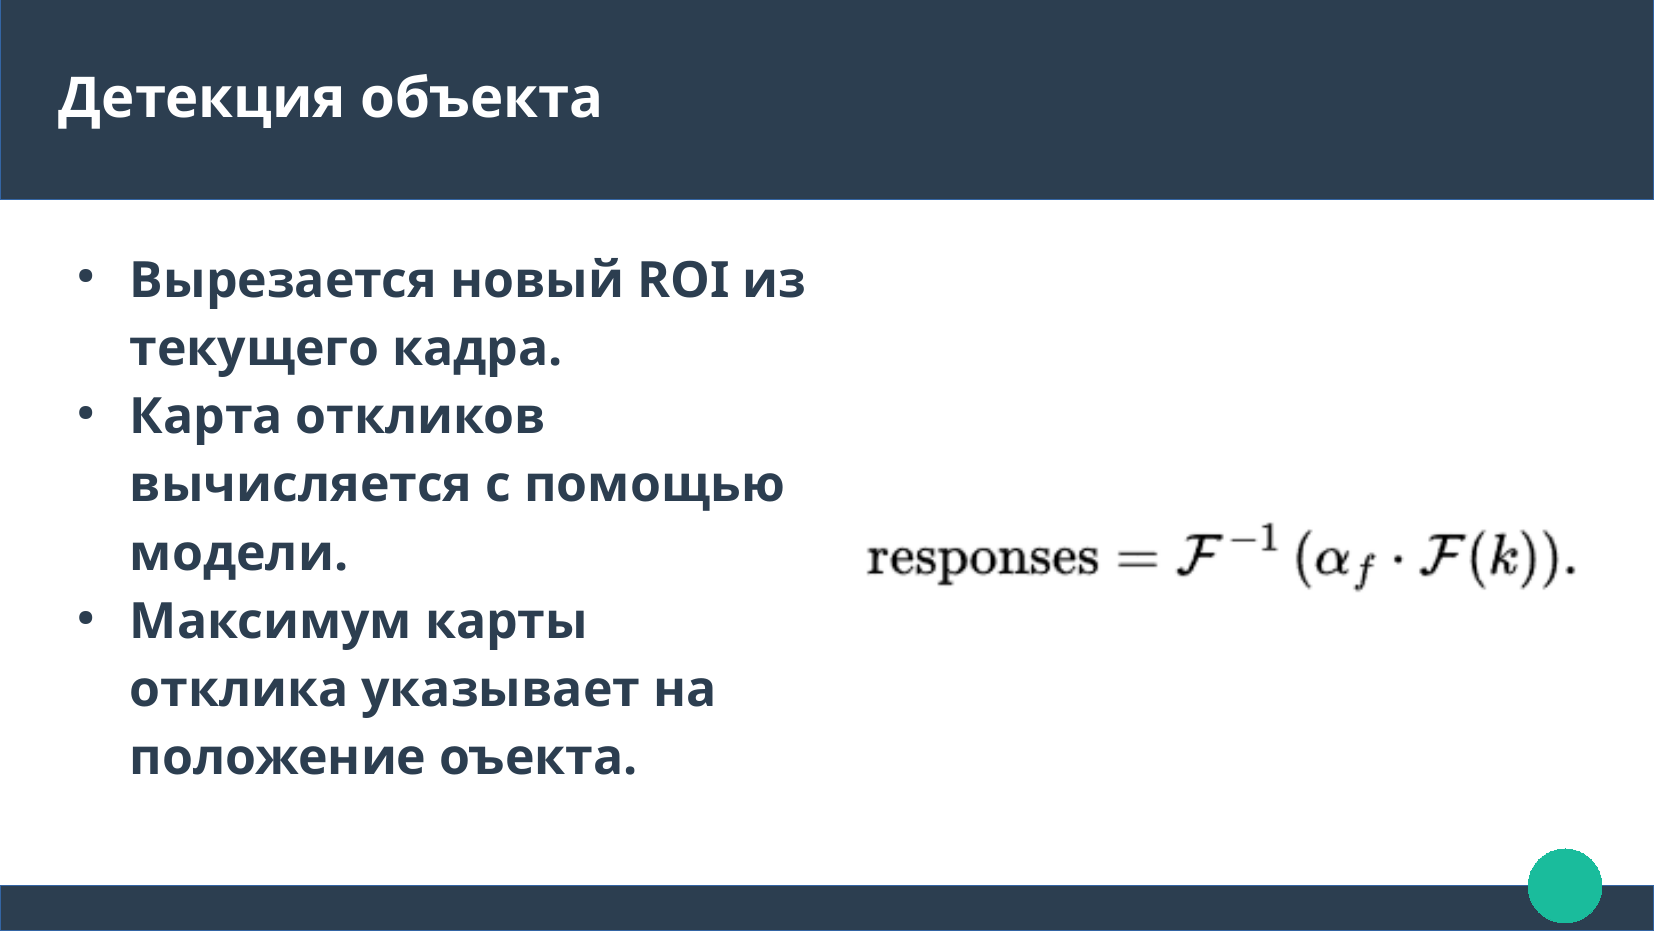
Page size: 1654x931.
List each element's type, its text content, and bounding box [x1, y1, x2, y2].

list Вырезается новый ROI из текущего кадра. Карта откликов вычисляется с помощью модели. Максимум карты отклика указывает на положение оъекта. [59, 243, 809, 864]
picture [845, 510, 1596, 597]
title Детекция объекта [59, 37, 1595, 155]
